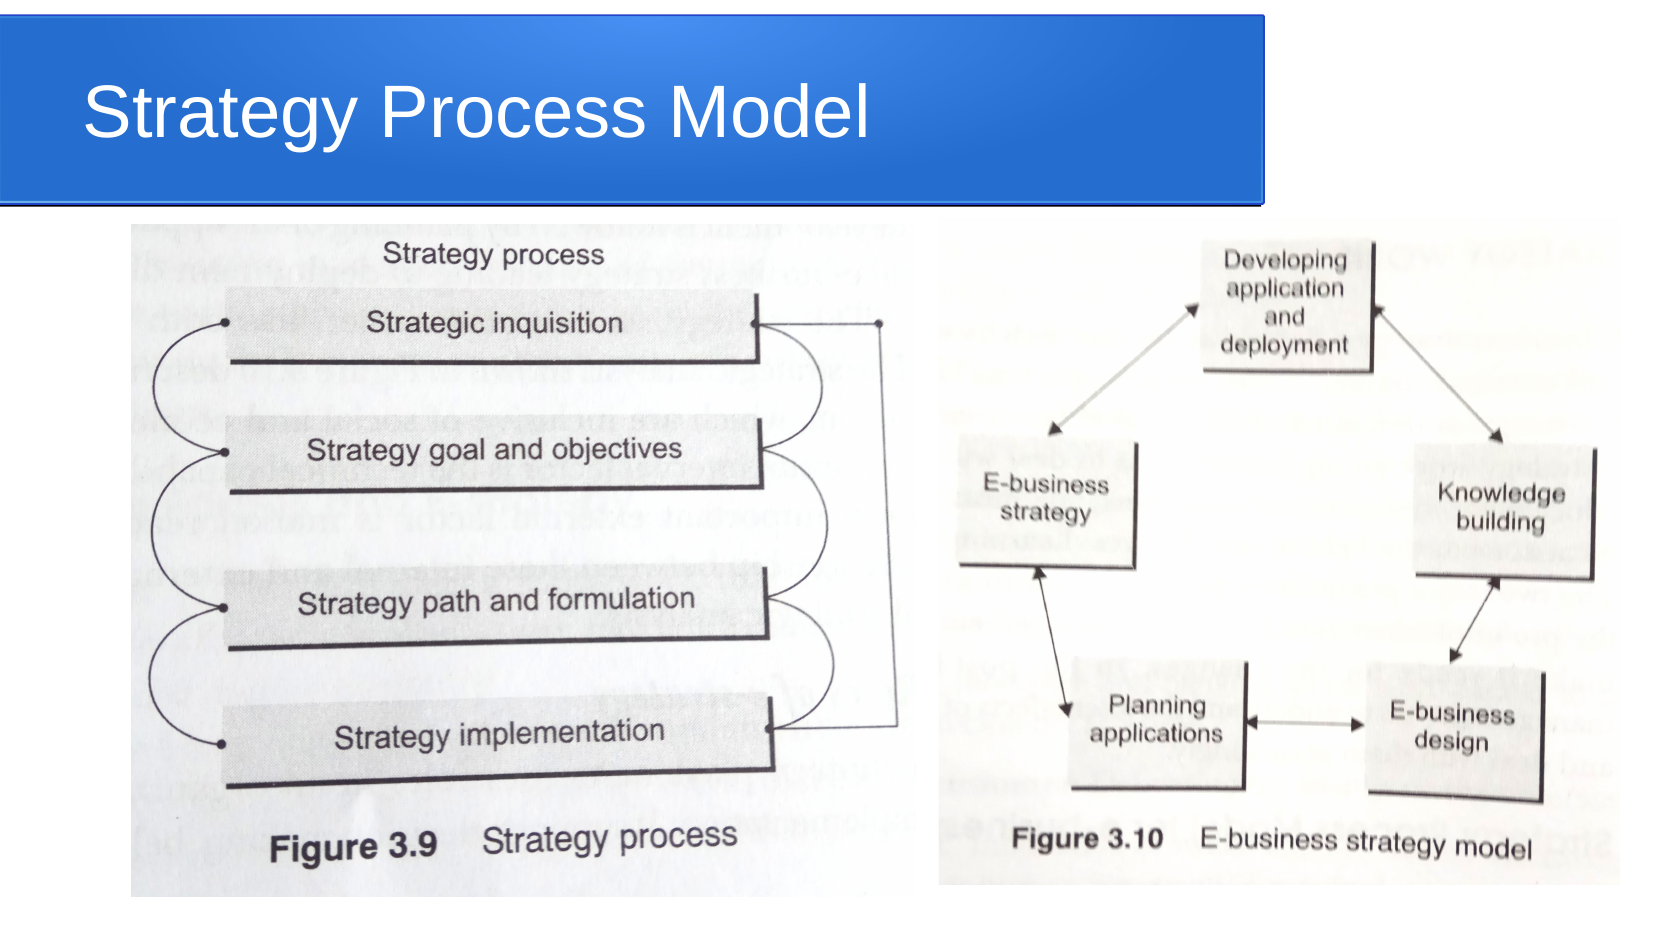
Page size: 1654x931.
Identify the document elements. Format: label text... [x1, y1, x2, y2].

picture [938, 218, 1620, 886]
title Strategy Process Model [82, 35, 1235, 189]
picture [131, 224, 916, 897]
